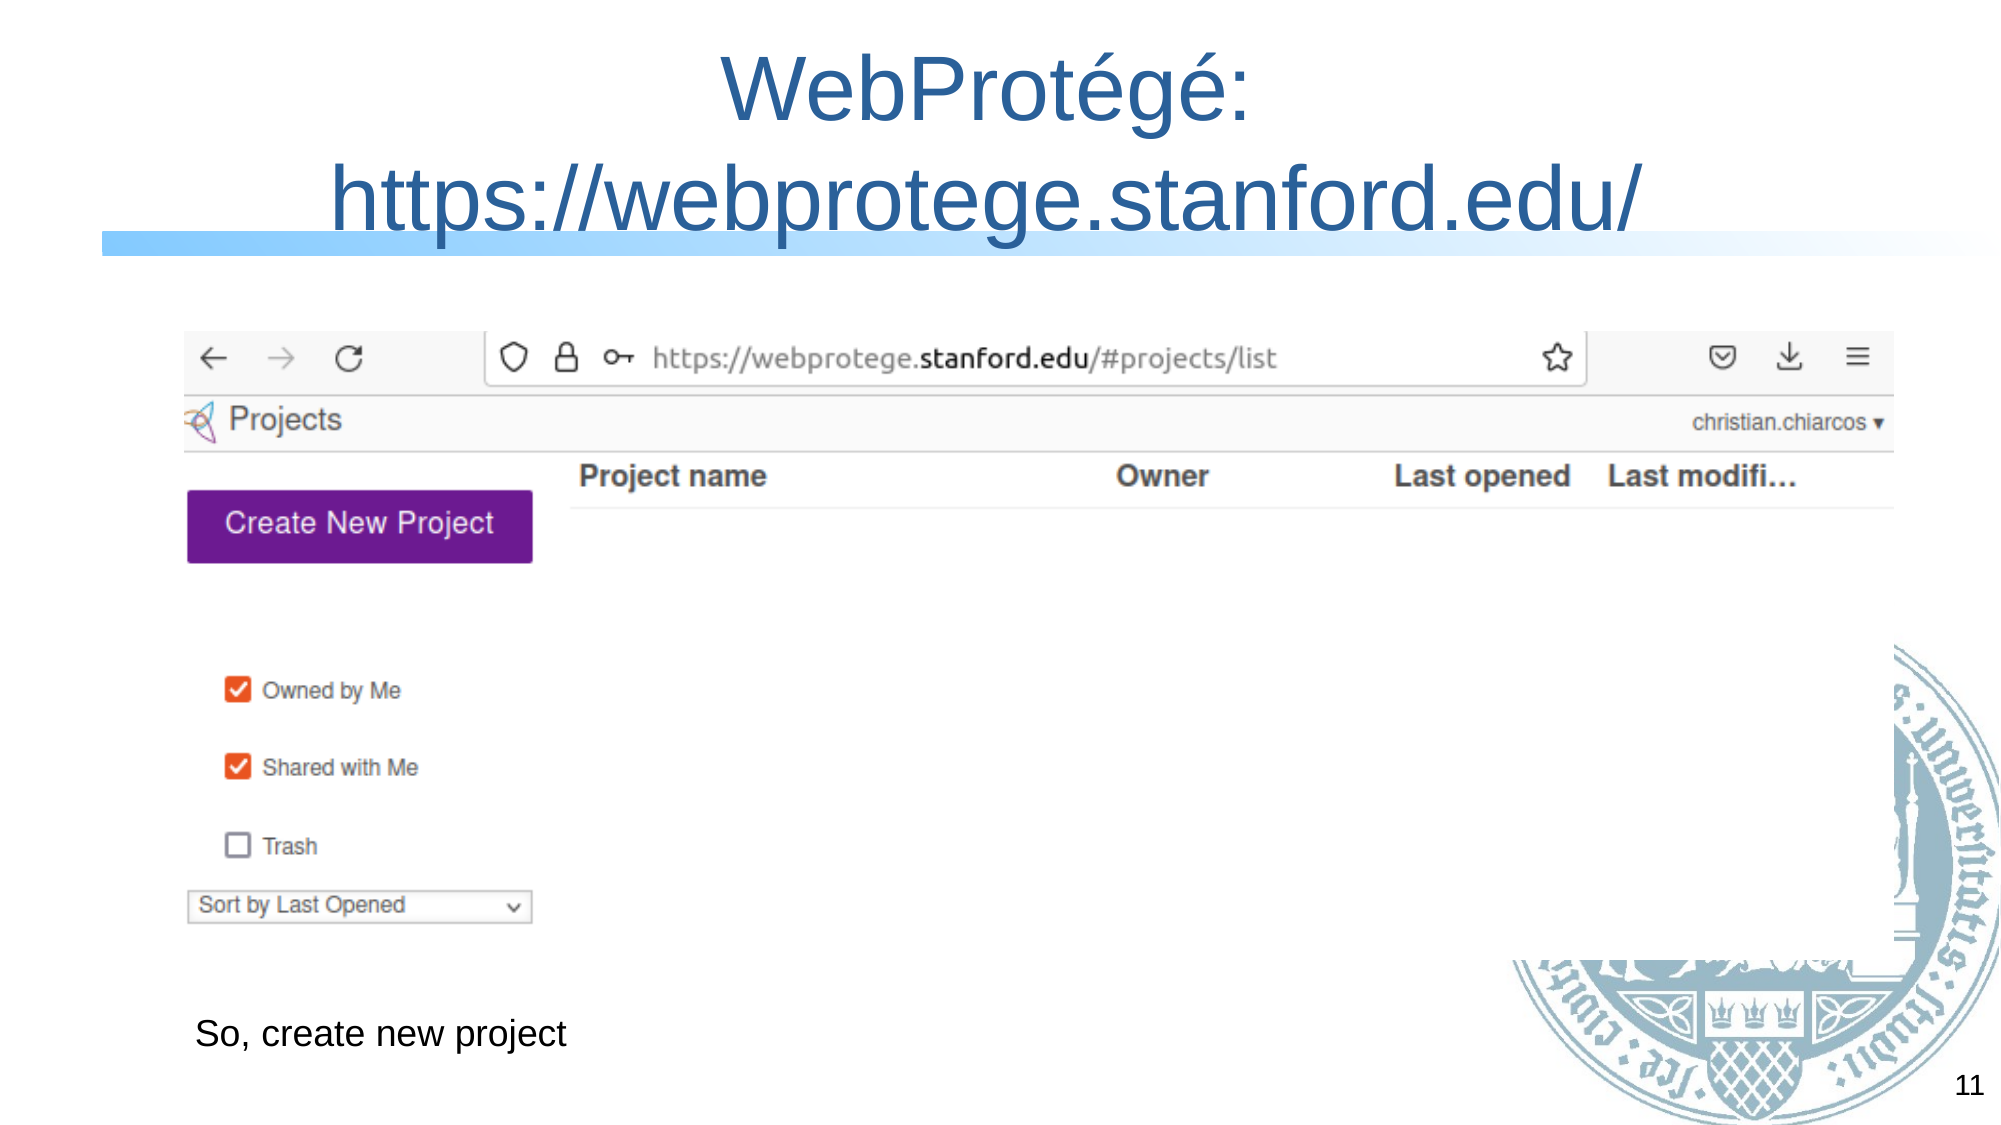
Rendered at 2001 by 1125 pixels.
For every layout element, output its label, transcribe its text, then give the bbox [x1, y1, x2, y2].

picture [184, 331, 1894, 961]
text_box So, create new project [180, 1005, 583, 1062]
title WebProtégé: https://webprotege.stanford.edu/ [99, 45, 1900, 233]
